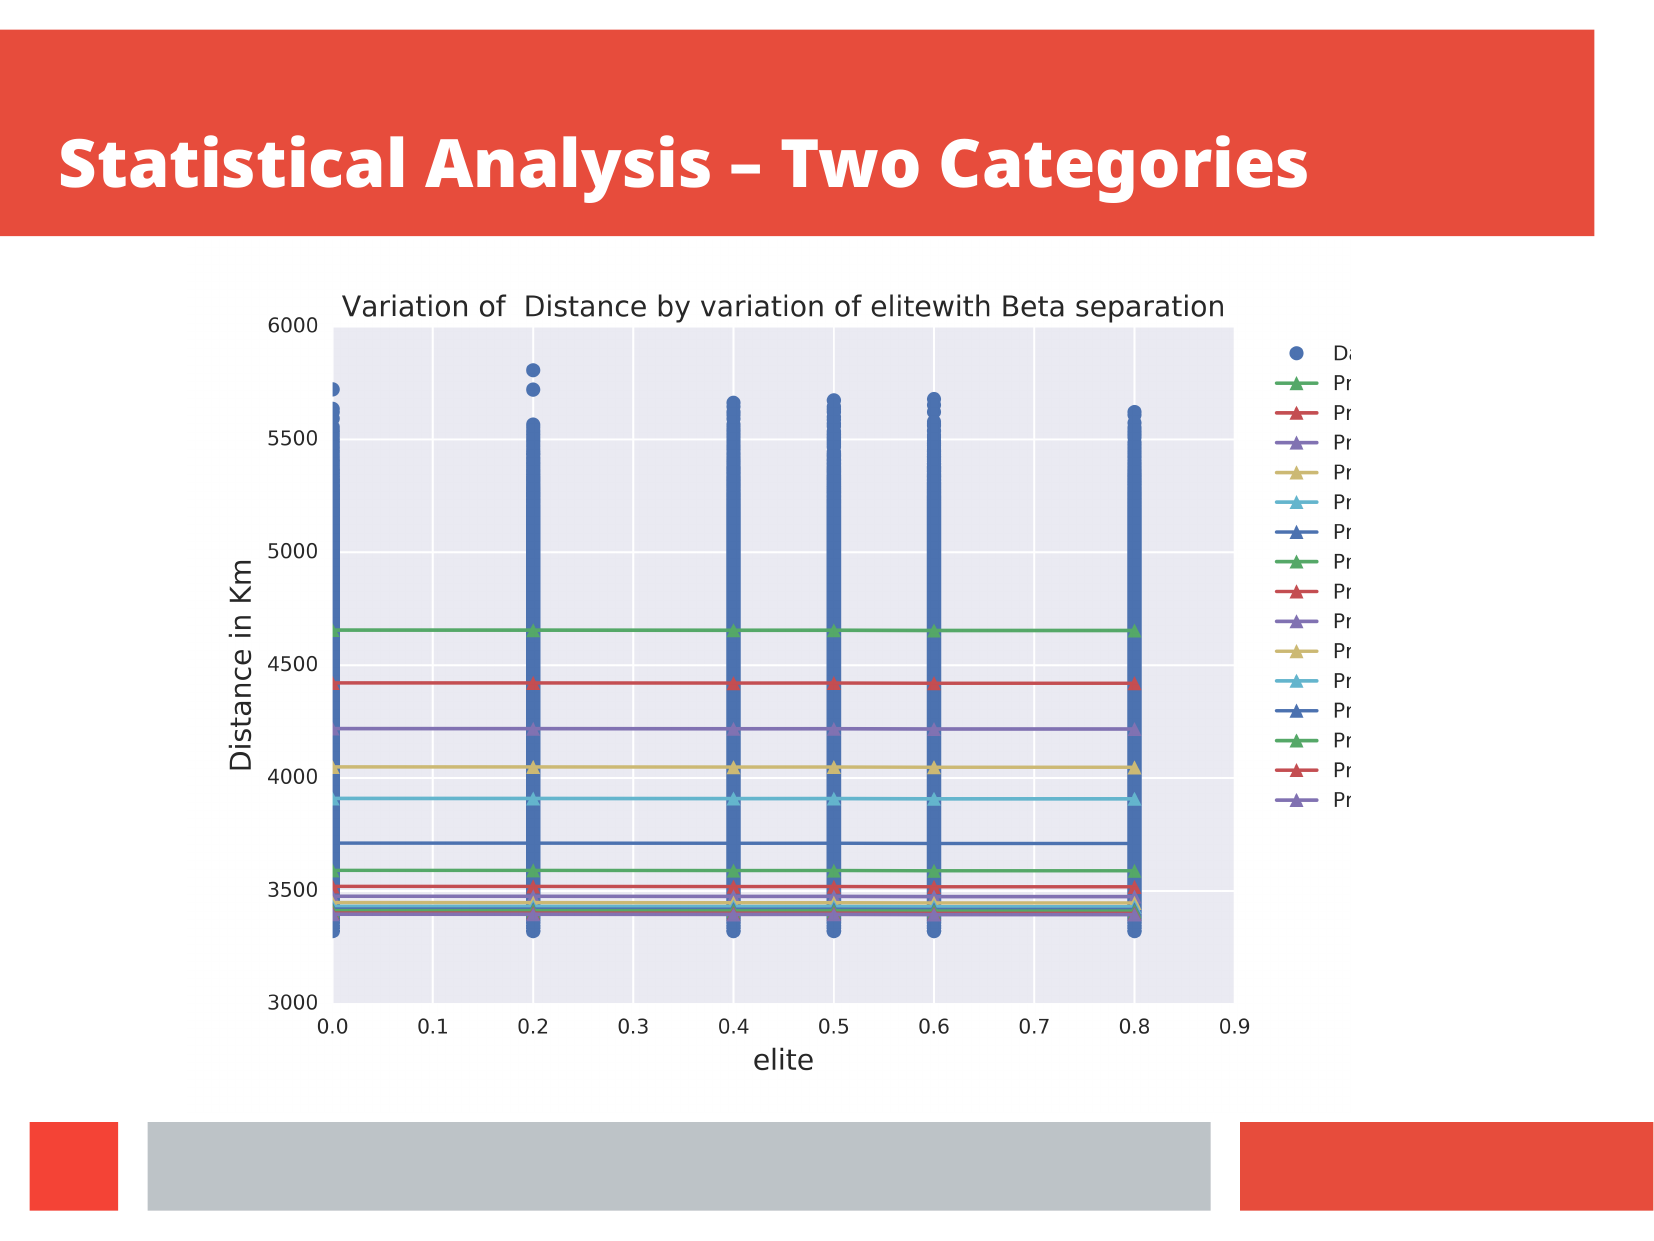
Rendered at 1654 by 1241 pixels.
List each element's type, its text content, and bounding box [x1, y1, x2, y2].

title Statistical Analysis – Two Categories [59, 59, 1595, 207]
picture [187, 239, 1351, 1113]
